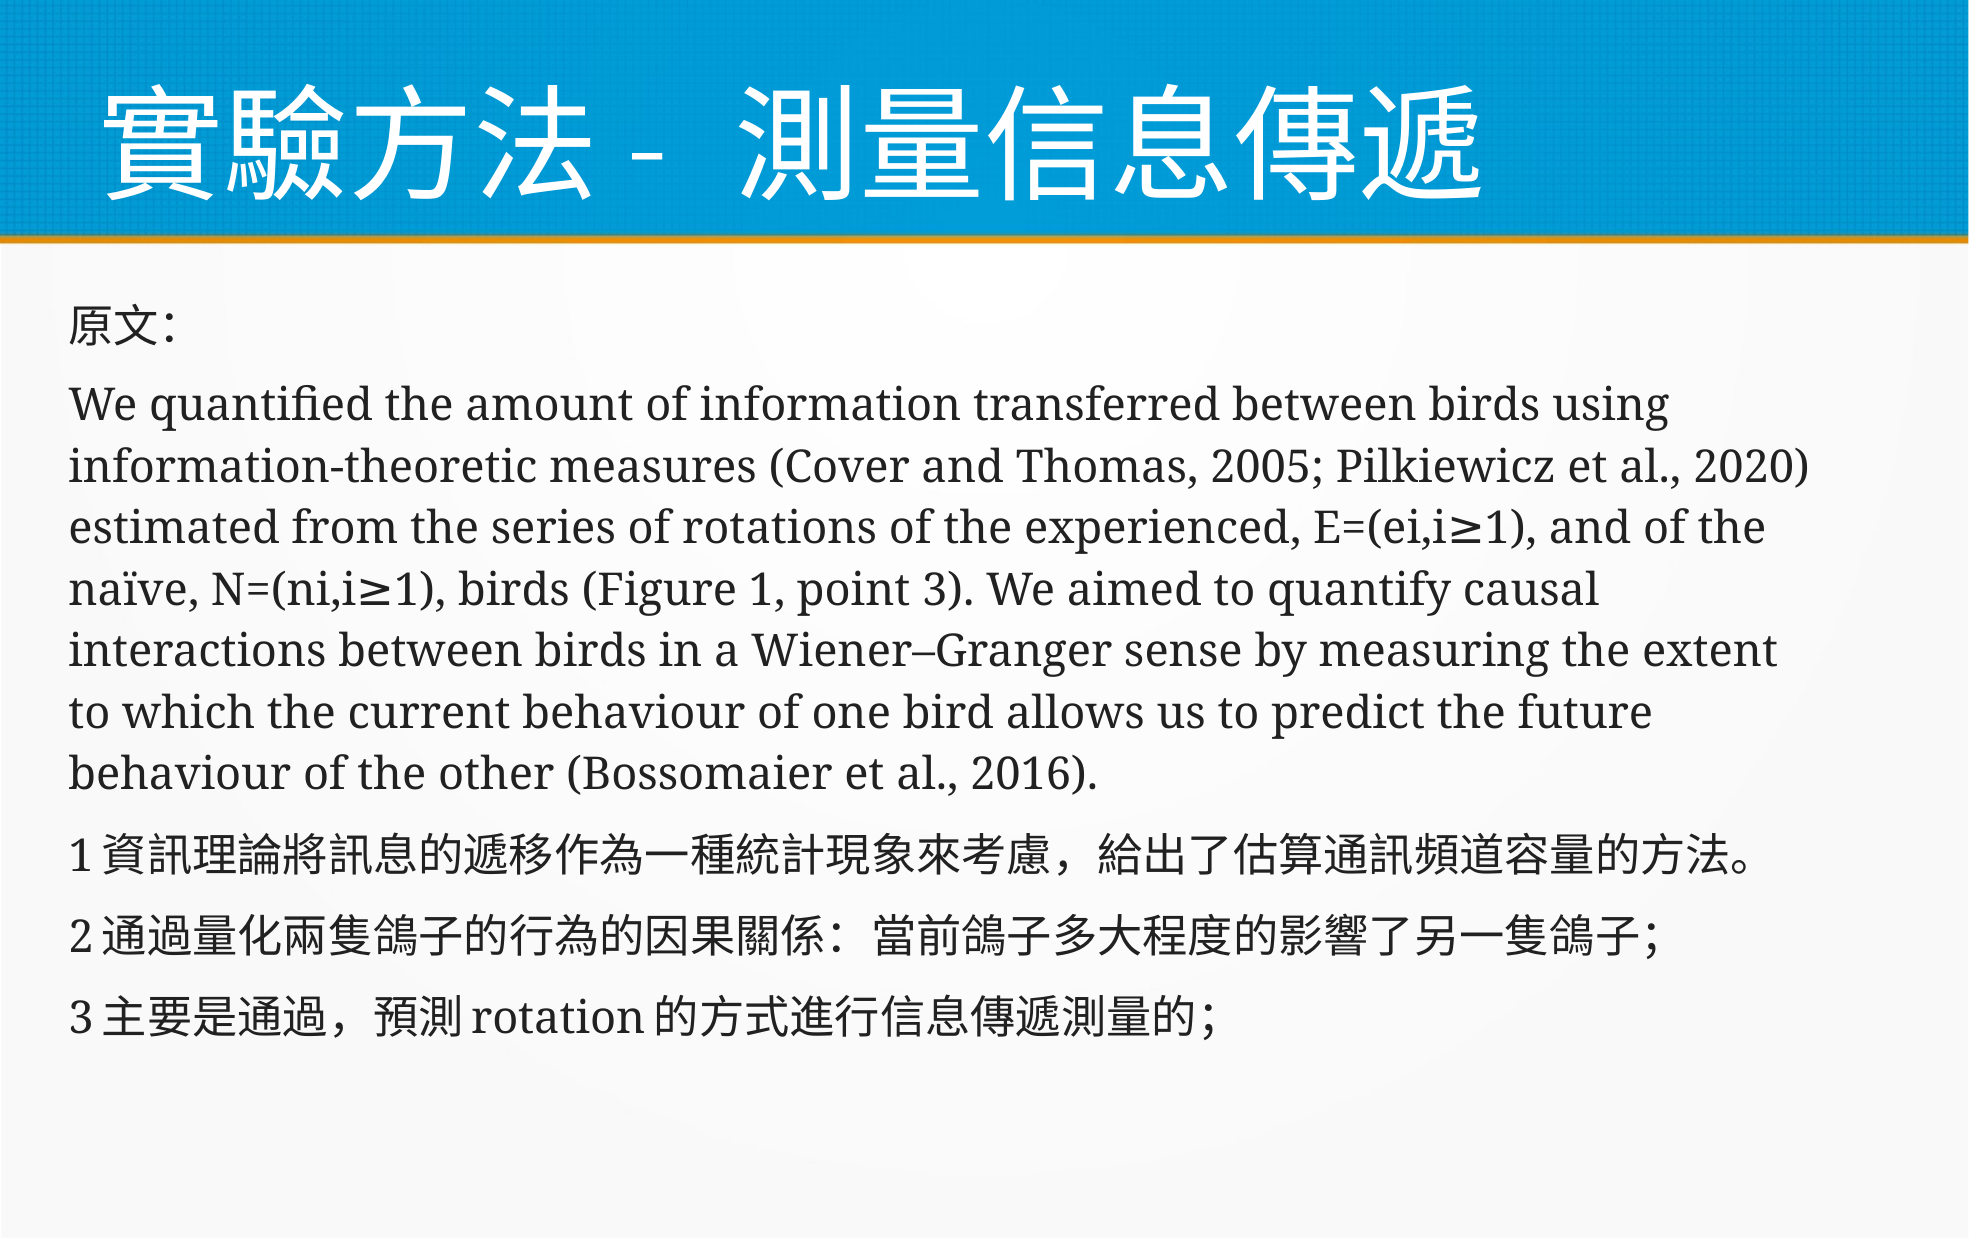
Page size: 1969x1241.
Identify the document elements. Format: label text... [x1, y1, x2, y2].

picture [0, 233, 1969, 1241]
title 實驗方法- 測量信息傳遞 [98, 19, 1870, 227]
list 原文： We quantified the amount of information transferred between birds using information-theoretic measures (Cover and Thomas, 2005; Pilkiewicz et al., 2020) estimated from the series of rotations of the experienced, E=(ei,i≥1), and of the naïve, N=(ni,i≥1), birds (Figure 1, point 3). We aimed to quantify causal interactions between birds in a Wiener–Granger sense by measuring the extent to which the current behaviour of one bird allows us to predict the future behaviour of the other (Bossomaier et al., 2016). 1資訊理論將訊息的遞移作為一種統計現象來考慮，給出了估算通訊頻道容量的方法。 2通過量化兩隻鴿子的行為的因果關係：當前鴿子多大程度的影響了另一隻鴿子； 3主要是通過，預測rotation的方式進行信息傳遞測量的； [68, 300, 1831, 1066]
